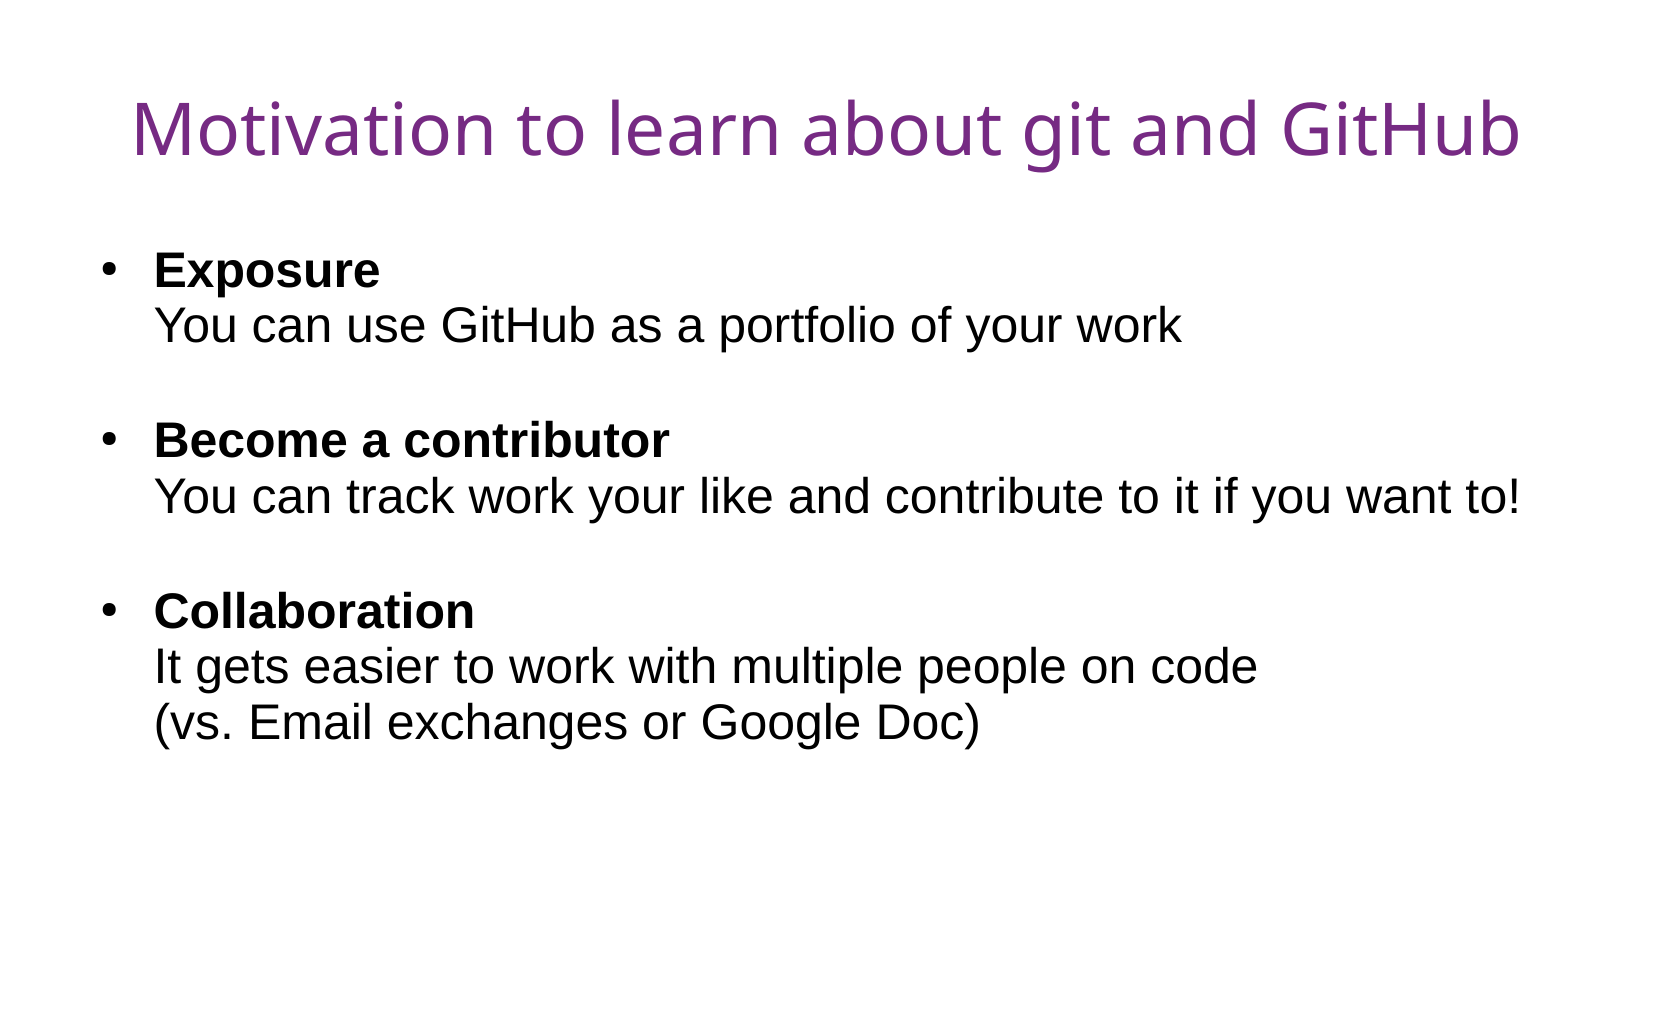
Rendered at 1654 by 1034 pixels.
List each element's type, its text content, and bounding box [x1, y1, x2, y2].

title Motivation to learn about git and GitHub [82, 41, 1571, 214]
list Exposure You can use GitHub as a portfolio of your work Become a contributor You can track work your like and contribute to it if you want to! Collaboration It gets easier to work with multiple people on code (vs. Email exchanges or Google Doc) [82, 241, 1571, 842]
